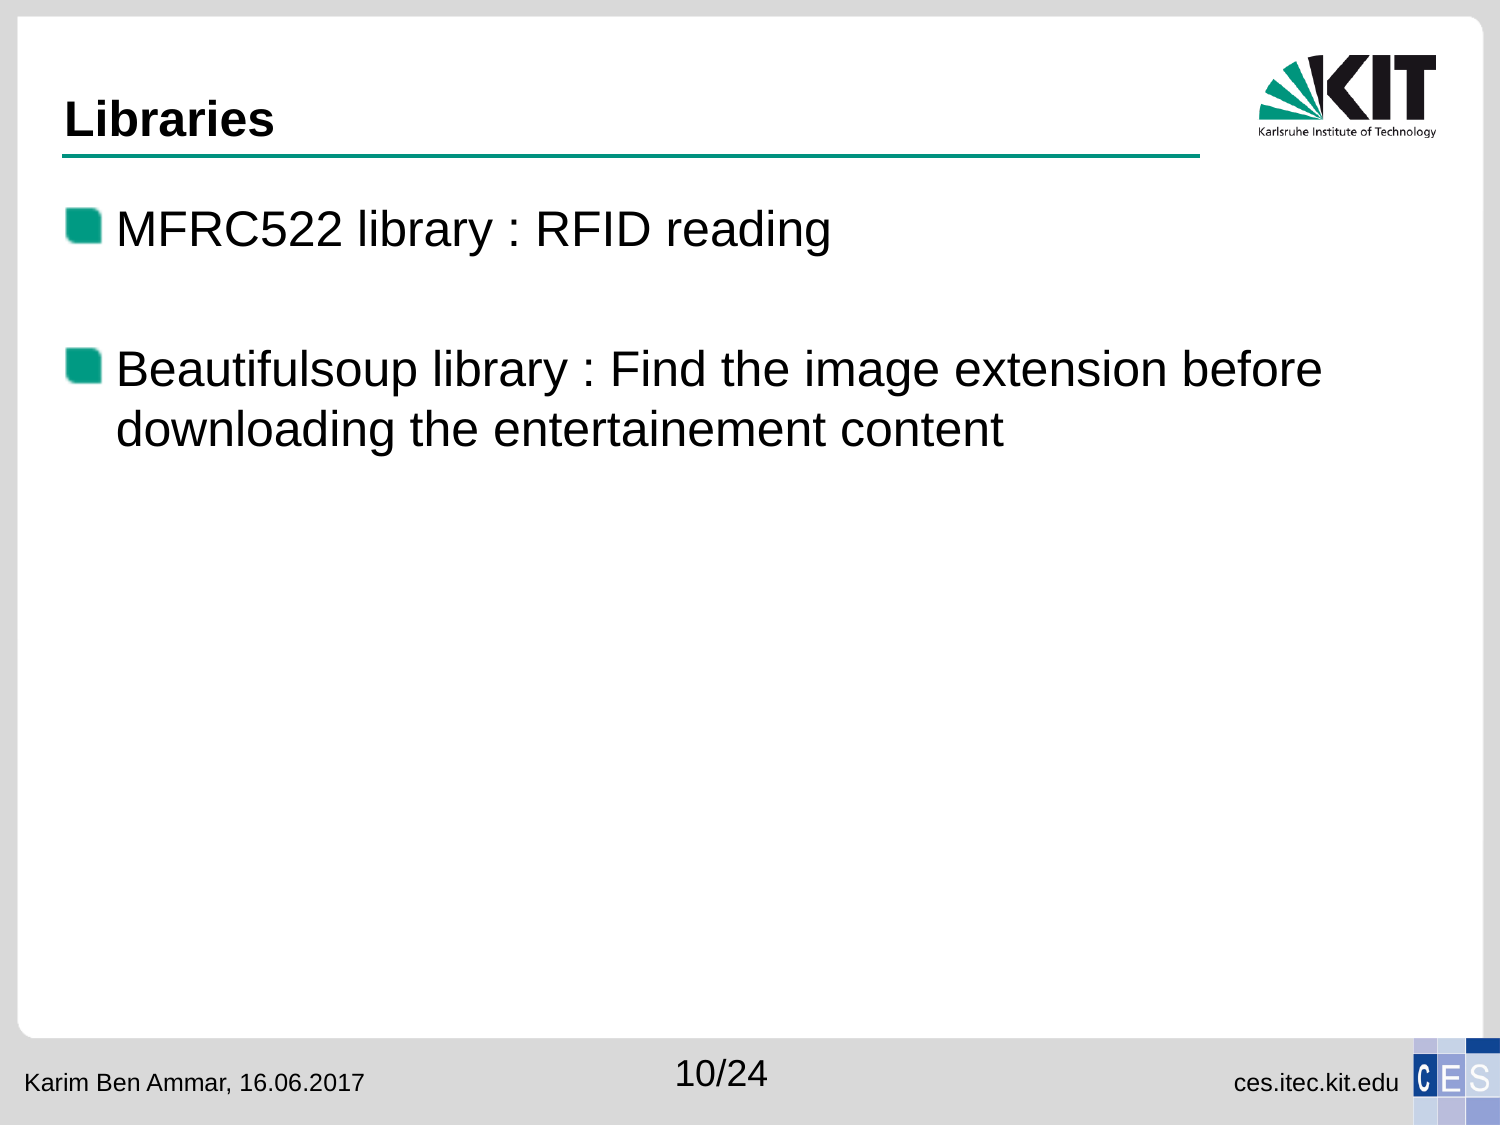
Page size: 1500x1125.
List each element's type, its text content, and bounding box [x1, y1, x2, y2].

picture [0, 0, 1500, 1125]
text_box 10/24 [659, 1045, 783, 1117]
title Libraries [64, 54, 1198, 147]
list MFRC522 library : RFID reading Beautifulsoup library : Find the image extension before downloading the entertainement content [64, 196, 1426, 1000]
